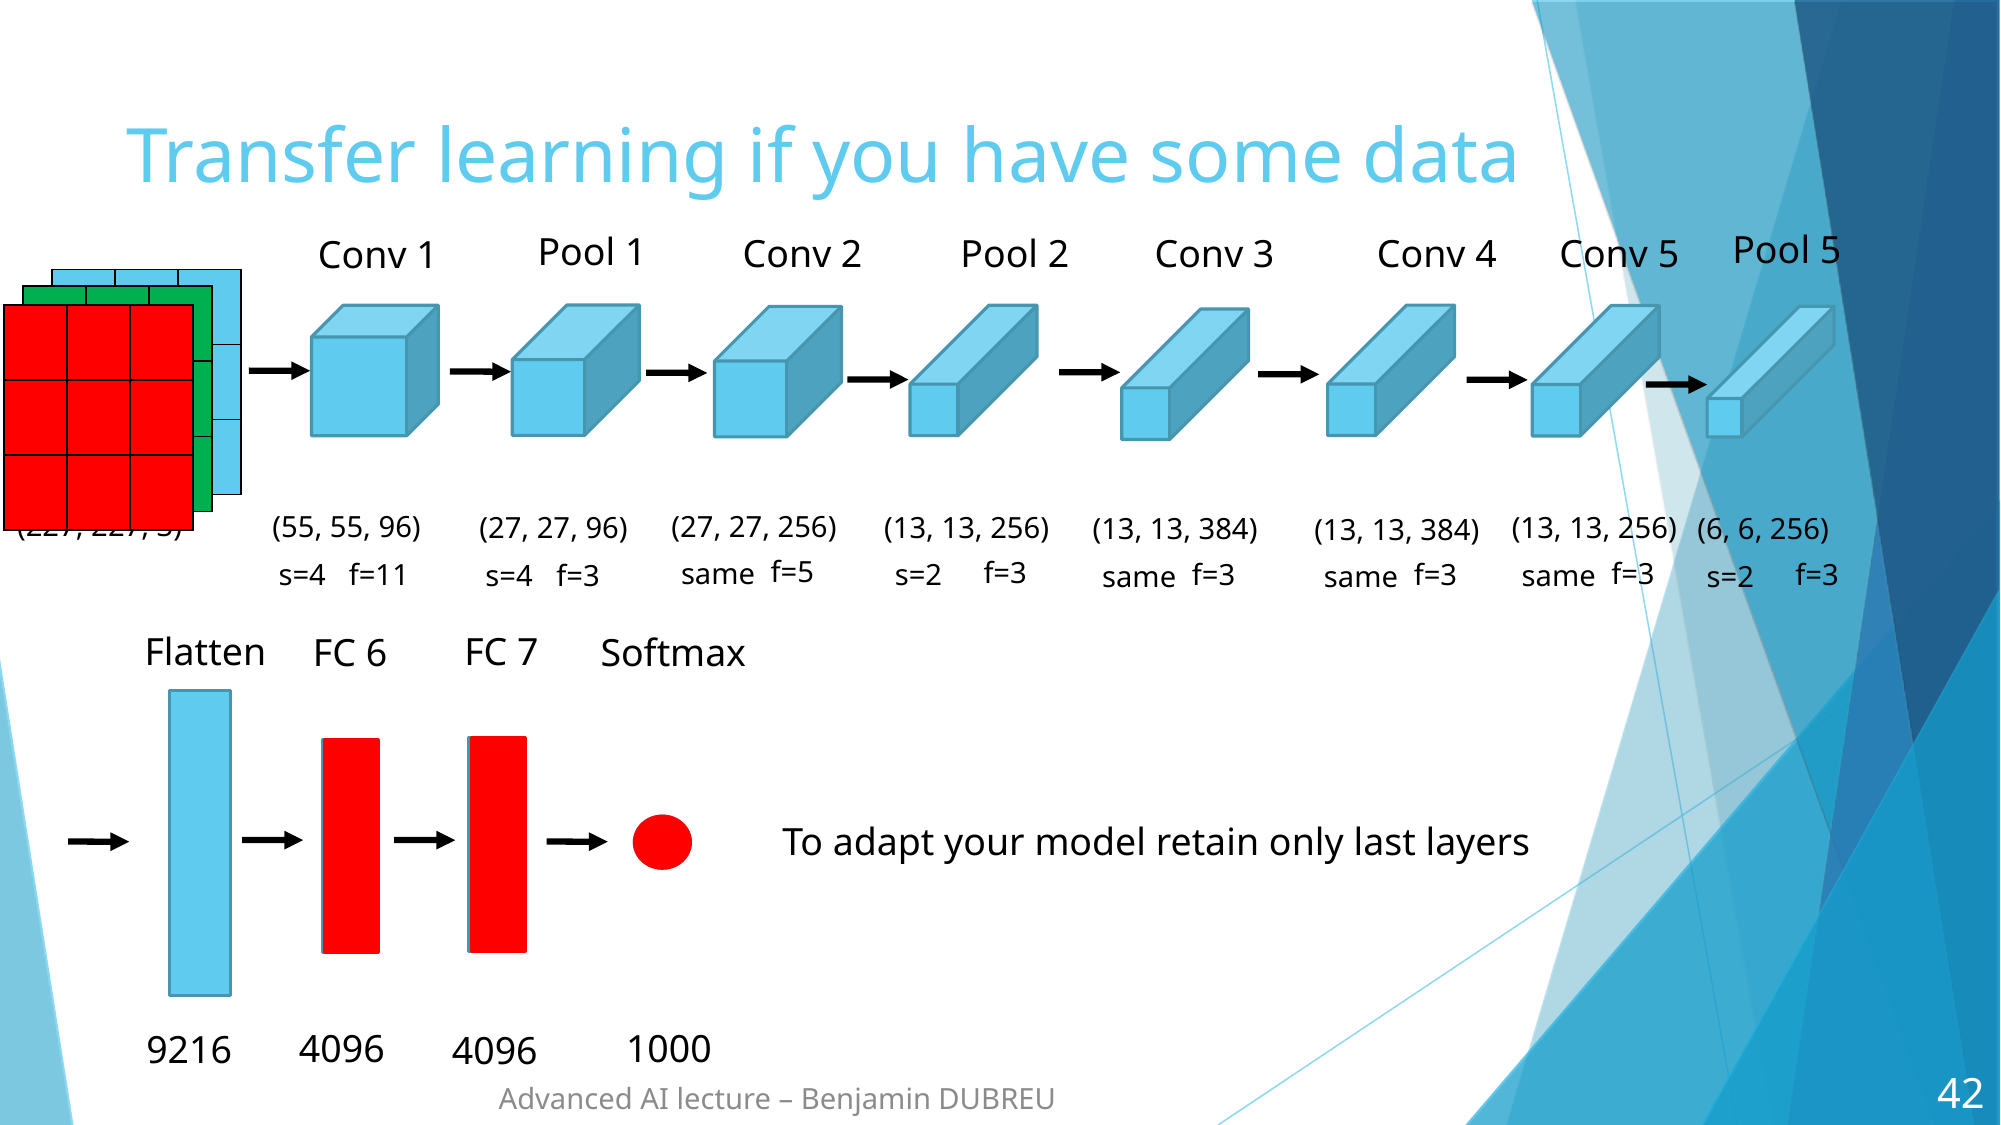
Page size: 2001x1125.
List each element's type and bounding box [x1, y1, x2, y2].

table_cell [131, 381, 192, 454]
table_cell [194, 437, 211, 511]
text_box [1497, 502, 1854, 601]
text_box [1544, 222, 1695, 283]
text_box [468, 737, 526, 952]
table_cell [194, 362, 211, 436]
table_header [116, 270, 177, 285]
text_box [611, 1018, 727, 1078]
table_cell [131, 456, 192, 529]
table_cell [68, 456, 129, 529]
text_box [131, 1018, 247, 1079]
text_box [449, 620, 554, 680]
text_box [512, 306, 640, 436]
text_box [437, 1019, 553, 1080]
table_header [24, 287, 85, 304]
text_box [169, 690, 231, 996]
text_box [1139, 222, 1290, 283]
text_box [767, 810, 1546, 871]
text_box [322, 739, 379, 953]
table_cell [213, 345, 240, 419]
text_box [910, 306, 1038, 436]
text_box [1717, 218, 1857, 279]
text_box [945, 222, 1085, 283]
table_cell [5, 456, 66, 529]
title [111, 99, 1743, 317]
text_box [298, 621, 403, 682]
table_header [5, 306, 66, 379]
text_box [464, 501, 643, 600]
text_box [257, 500, 436, 599]
text_box [1077, 503, 1273, 601]
table_cell [68, 381, 129, 454]
slide_number [1887, 1065, 2000, 1125]
text_box [728, 222, 878, 283]
text_box [303, 223, 453, 283]
table_cell [5, 381, 66, 454]
text_box [1362, 222, 1512, 283]
text_box [634, 816, 691, 869]
text_box [656, 500, 852, 599]
table_header [53, 270, 114, 285]
text_box [585, 621, 761, 682]
text_box [1707, 307, 1835, 437]
text_box [1532, 306, 1660, 437]
table_header [131, 306, 192, 379]
footer [483, 1067, 1517, 1125]
text_box [1122, 310, 1249, 440]
table_header [68, 306, 129, 379]
text_box [522, 220, 662, 281]
table_cell [213, 420, 240, 494]
table_header [150, 287, 211, 360]
table_header [87, 287, 148, 304]
text_box [1328, 306, 1455, 436]
text_box [284, 1017, 400, 1078]
text_box [311, 306, 439, 436]
text_box [1299, 503, 1495, 602]
text_box [129, 620, 282, 680]
text_box [869, 501, 1065, 599]
table_header [179, 270, 240, 344]
text_box [2, 499, 198, 550]
text_box [715, 307, 842, 437]
